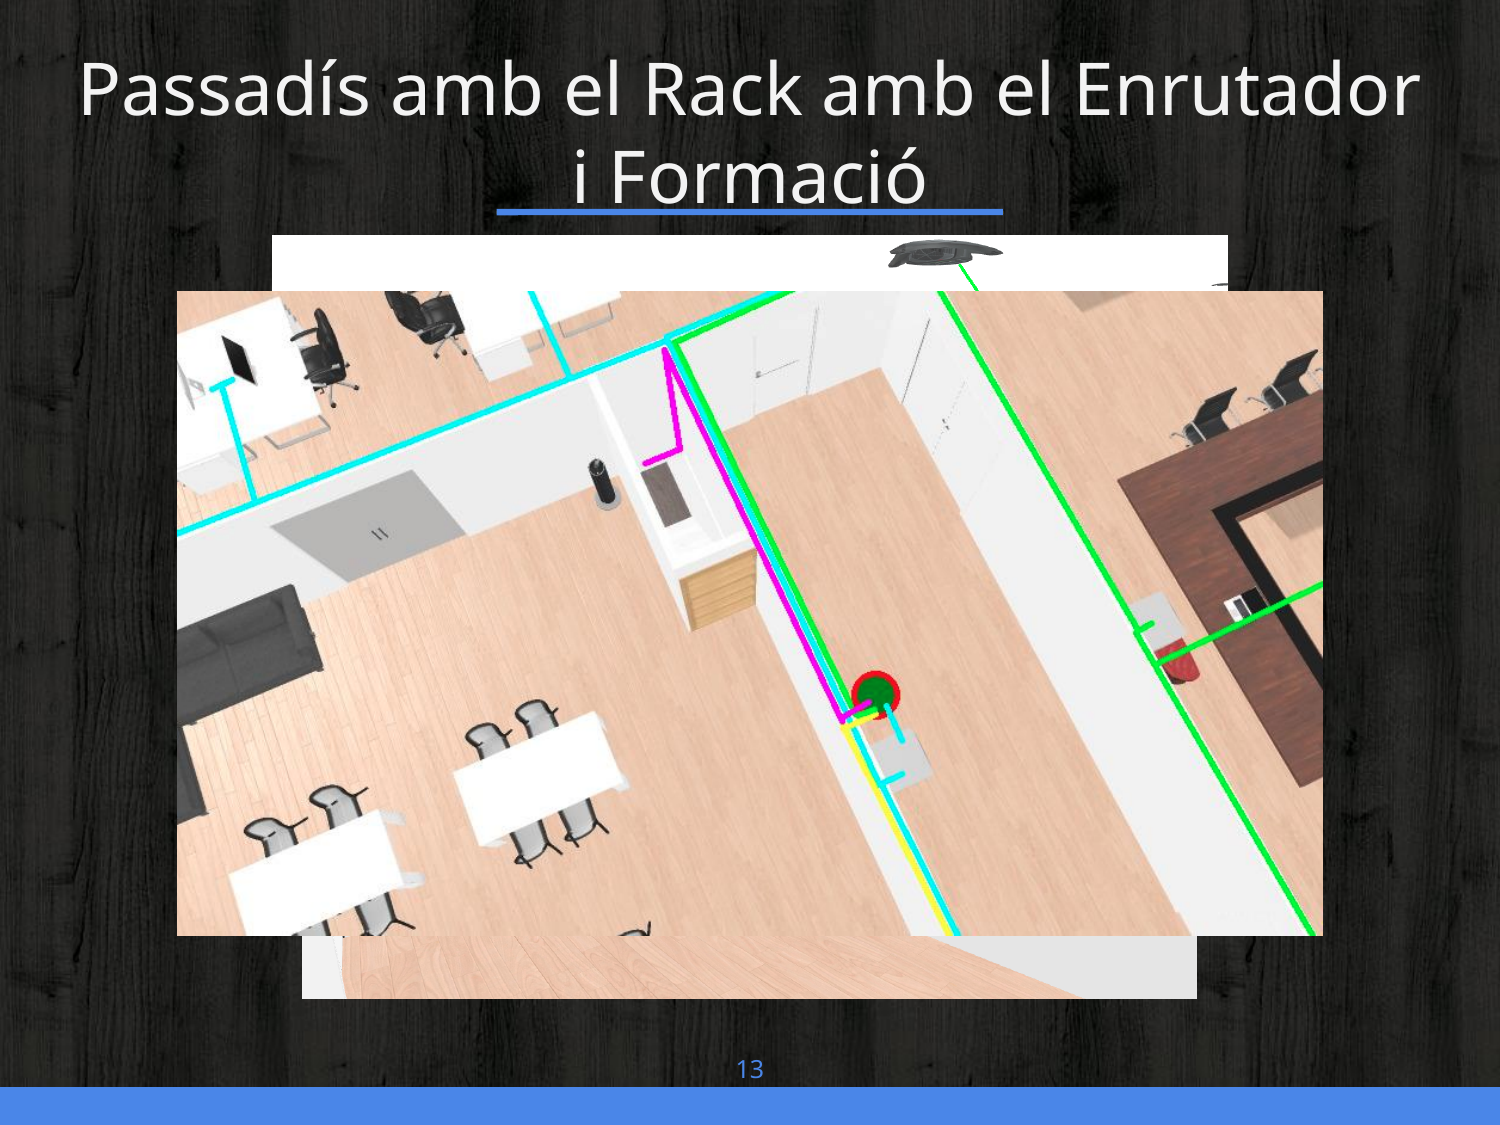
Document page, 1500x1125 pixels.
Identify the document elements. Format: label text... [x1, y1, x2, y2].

slide_number 13 [705, 1038, 795, 1087]
text_box Passadís amb el Rack amb el Enrutador i Formació [49, 27, 1451, 213]
picture [0, 0, 1500, 1087]
text_box [0, 1087, 1500, 1125]
